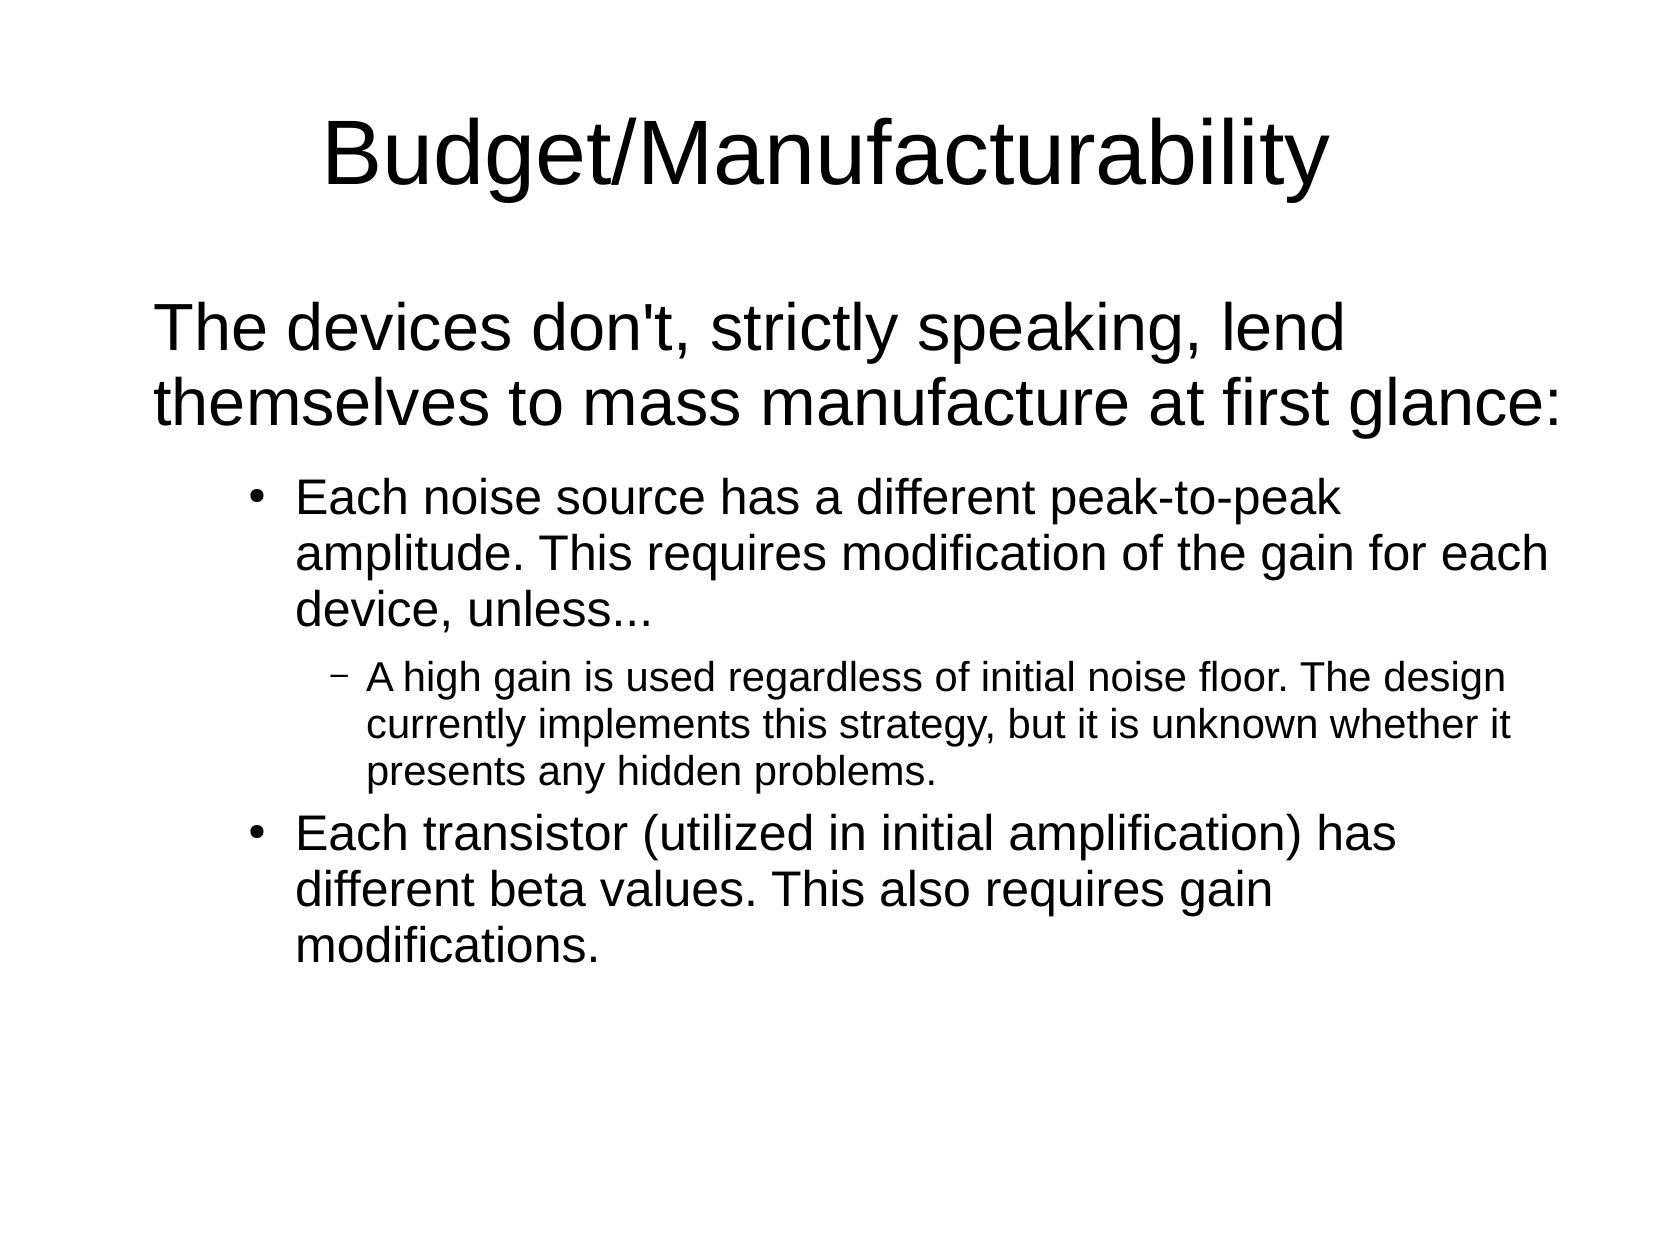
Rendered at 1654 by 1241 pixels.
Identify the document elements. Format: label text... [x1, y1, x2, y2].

list The devices don't, strictly speaking, lend themselves to mass manufacture at first glance: Each noise source has a different peak-to-peak amplitude. This requires modification of the gain for each device, unless... A high gain is used regardless of initial noise floor. The design currently implements this strategy, but it is unknown whether it presents any hidden problems. Each transistor (utilized in initial amplification) has different beta values. This also requires gain modifications. [82, 290, 1571, 1010]
title Budget/Manufacturability [82, 49, 1571, 257]
